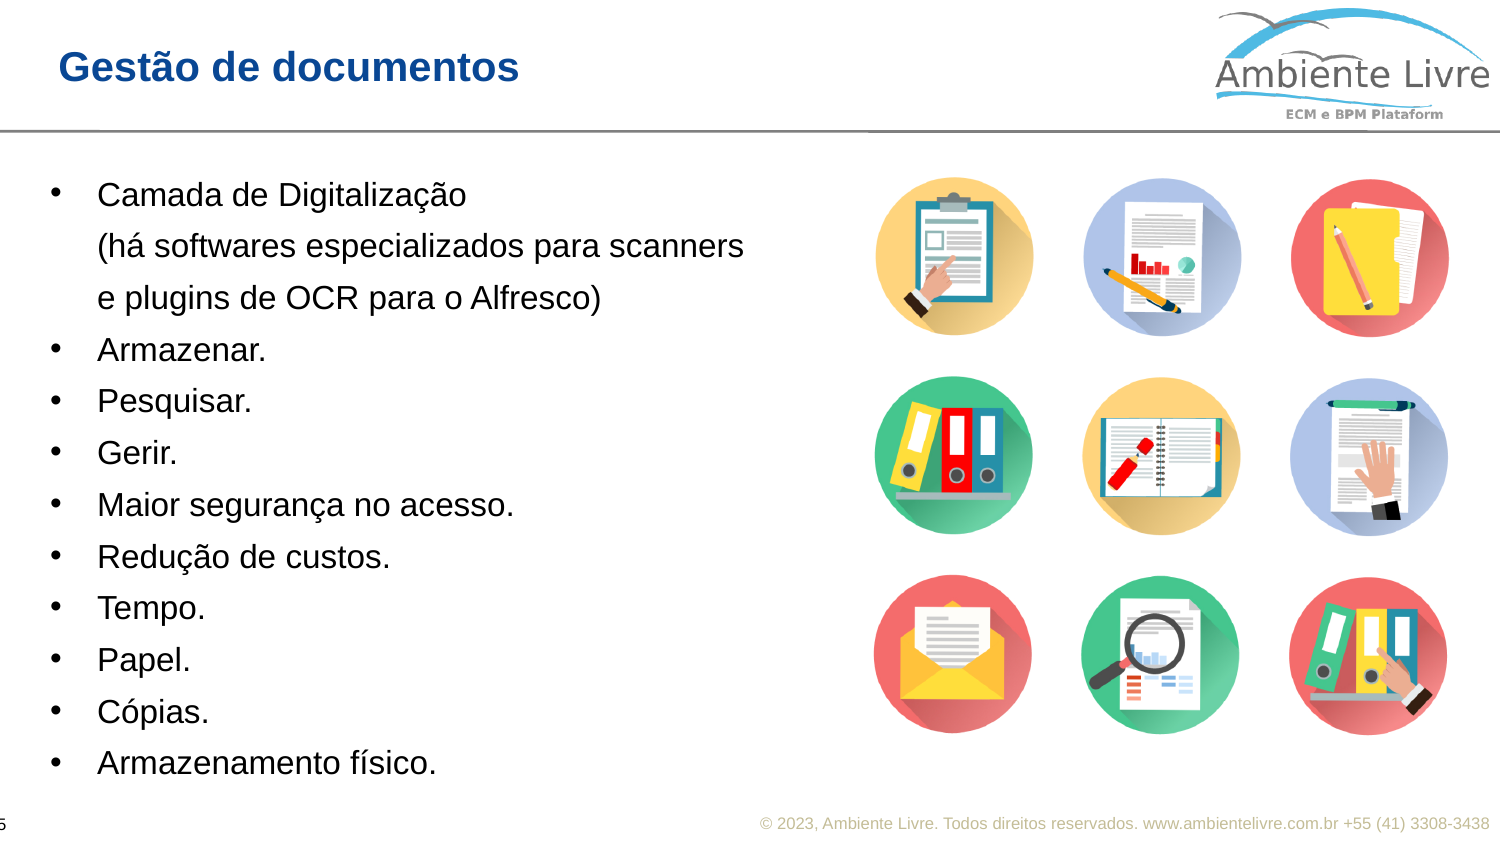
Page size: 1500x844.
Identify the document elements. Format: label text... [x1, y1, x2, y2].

title Gestão de documentos [43, 8, 1127, 129]
picture [1215, 8, 1489, 119]
picture [850, 165, 1465, 753]
text_box Camada de Digitalização (há softwares especializados para scanners e plugins de OCR para o Alfresco) Armazenar. Pesquisar. Gerir. Maior segurança no acesso. Redução de custos. Tempo. Papel. Cópias. Armazenamento físico. [35, 165, 1386, 790]
